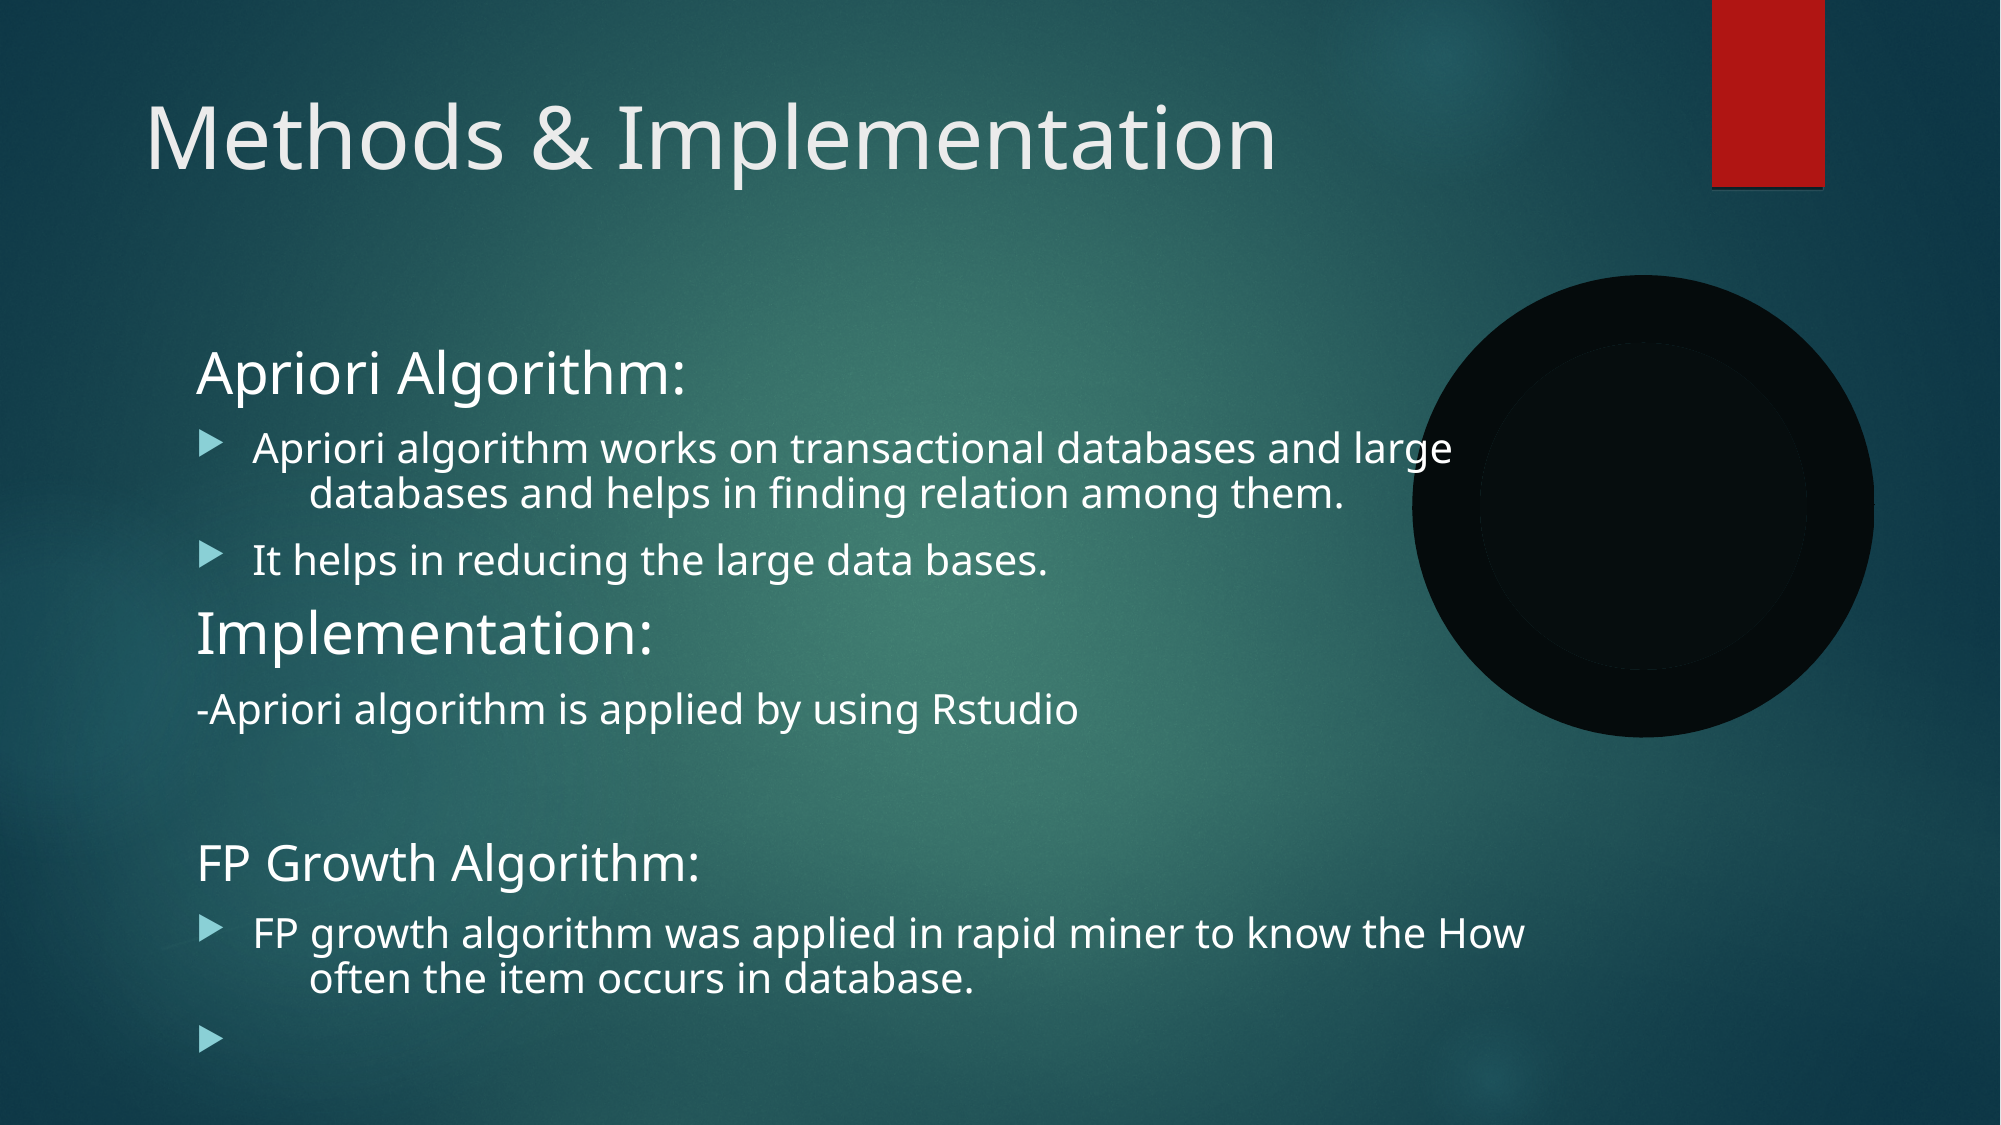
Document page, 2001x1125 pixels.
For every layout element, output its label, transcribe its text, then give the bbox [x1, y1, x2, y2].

list Apriori Algorithm: Apriori algorithm works on transactional databases and large databases and helps in finding relation among them. It helps in reducing the large data bases. Implementation: -Apriori algorithm is applied by using Rstudio FP Growth Algorithm: FP growth algorithm was applied in rapid miner to know the How often the item occurs in database. [181, 336, 1649, 1026]
title Methods & Implementation [106, 74, 1649, 305]
